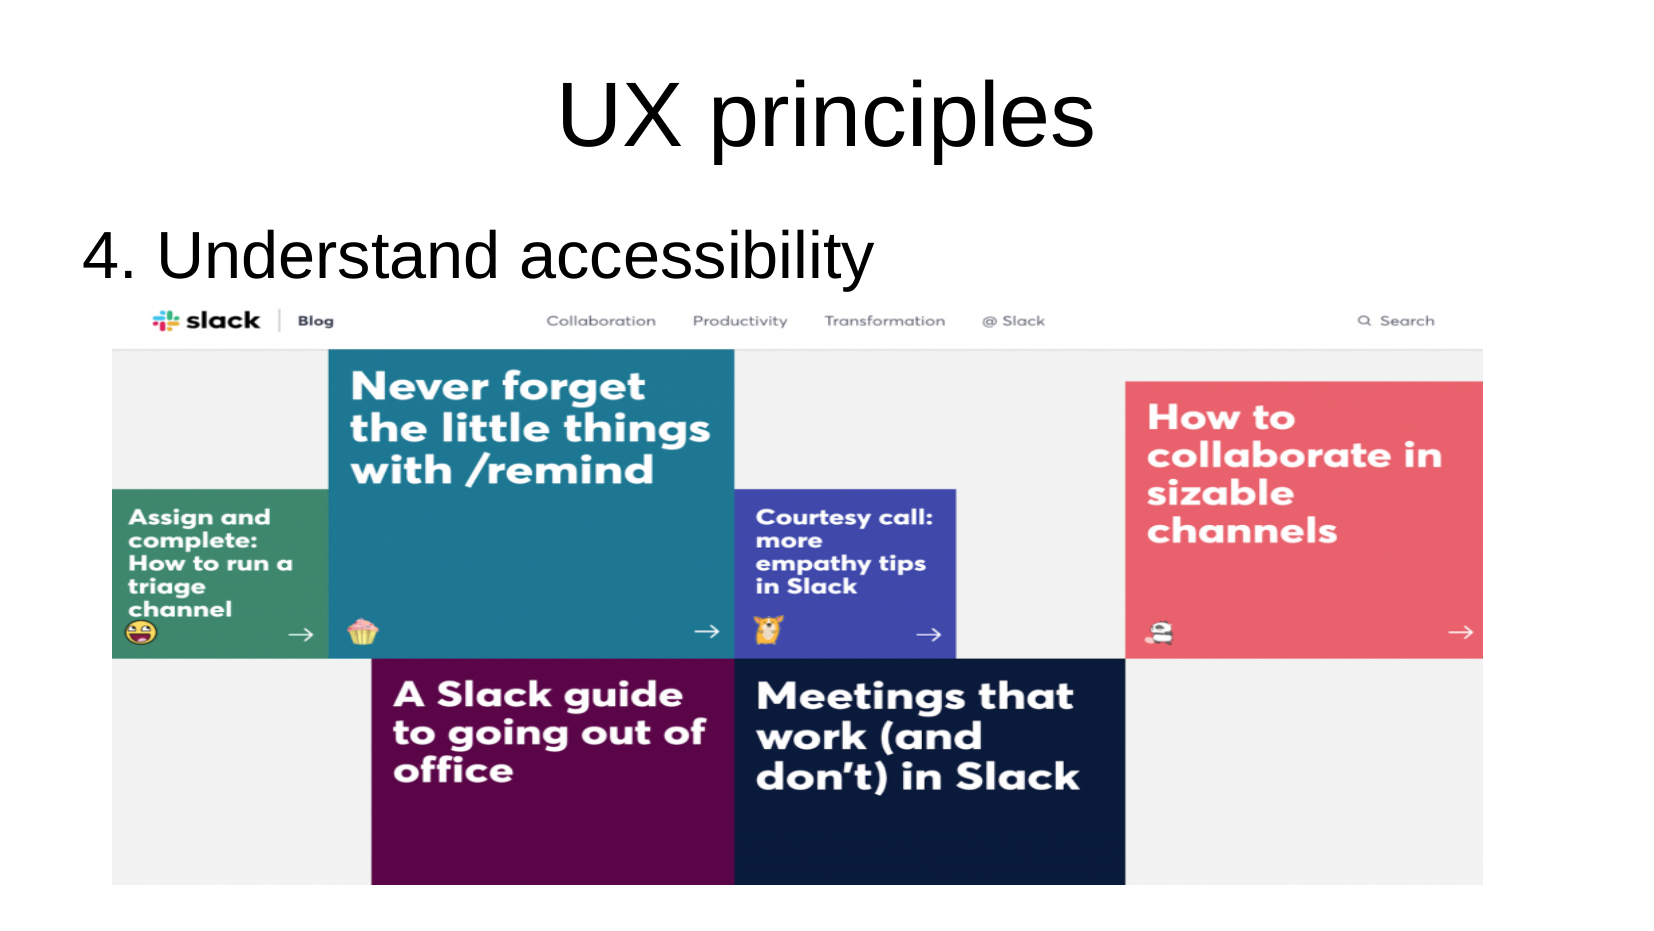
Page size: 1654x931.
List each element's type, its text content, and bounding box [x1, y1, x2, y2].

title UX principles [82, 37, 1571, 193]
subtitle 4. Understand accessibility [82, 217, 1571, 758]
picture [112, 295, 1483, 885]
